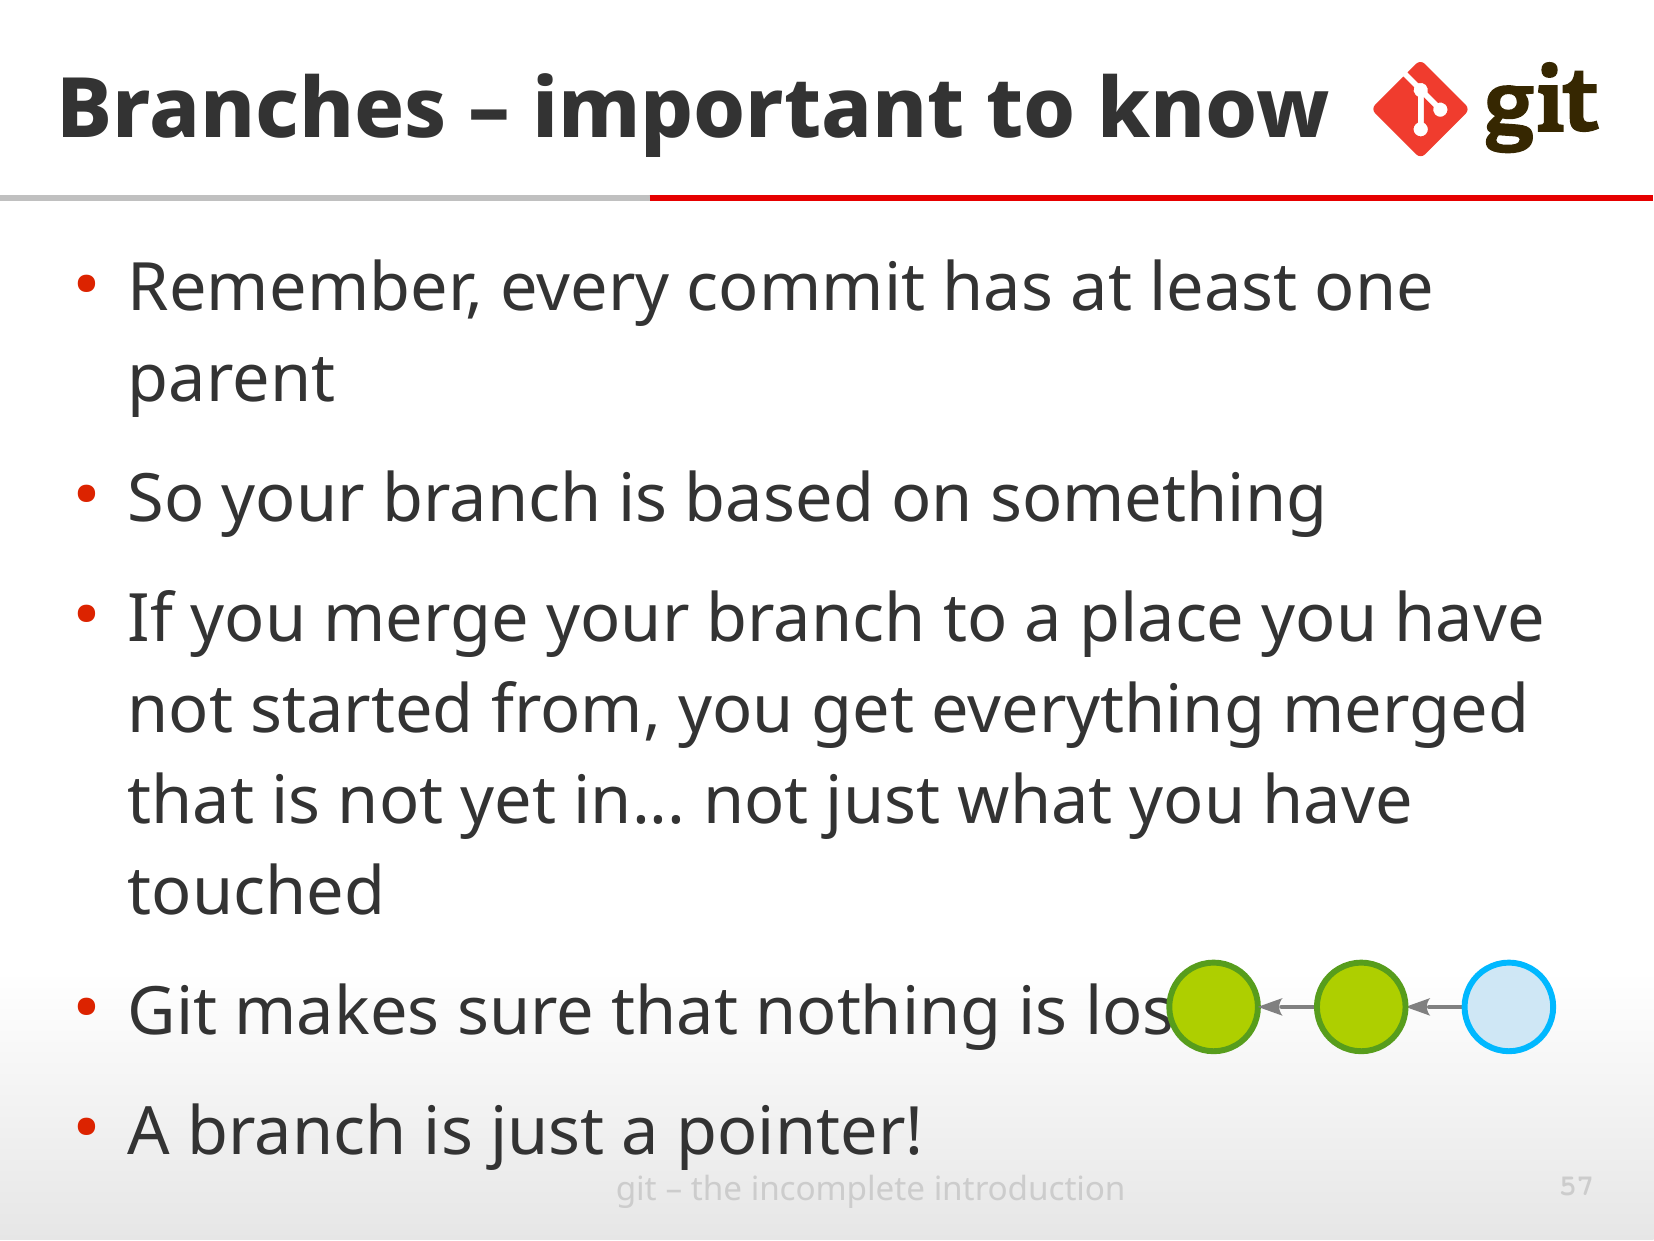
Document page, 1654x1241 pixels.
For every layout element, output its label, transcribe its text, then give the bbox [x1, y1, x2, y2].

list Remember, every commit has at least one parent So your branch is based on something If you merge your branch to a place you have not started from, you get everything merged that is not yet in... not just what you have touched Git makes sure that nothing is lost A branch is just a pointer! [56, 239, 1595, 1133]
text_box [1316, 962, 1406, 1052]
text_box [1464, 962, 1554, 1052]
title Branches – important to know [56, 36, 1546, 175]
text_box [1169, 962, 1258, 1052]
